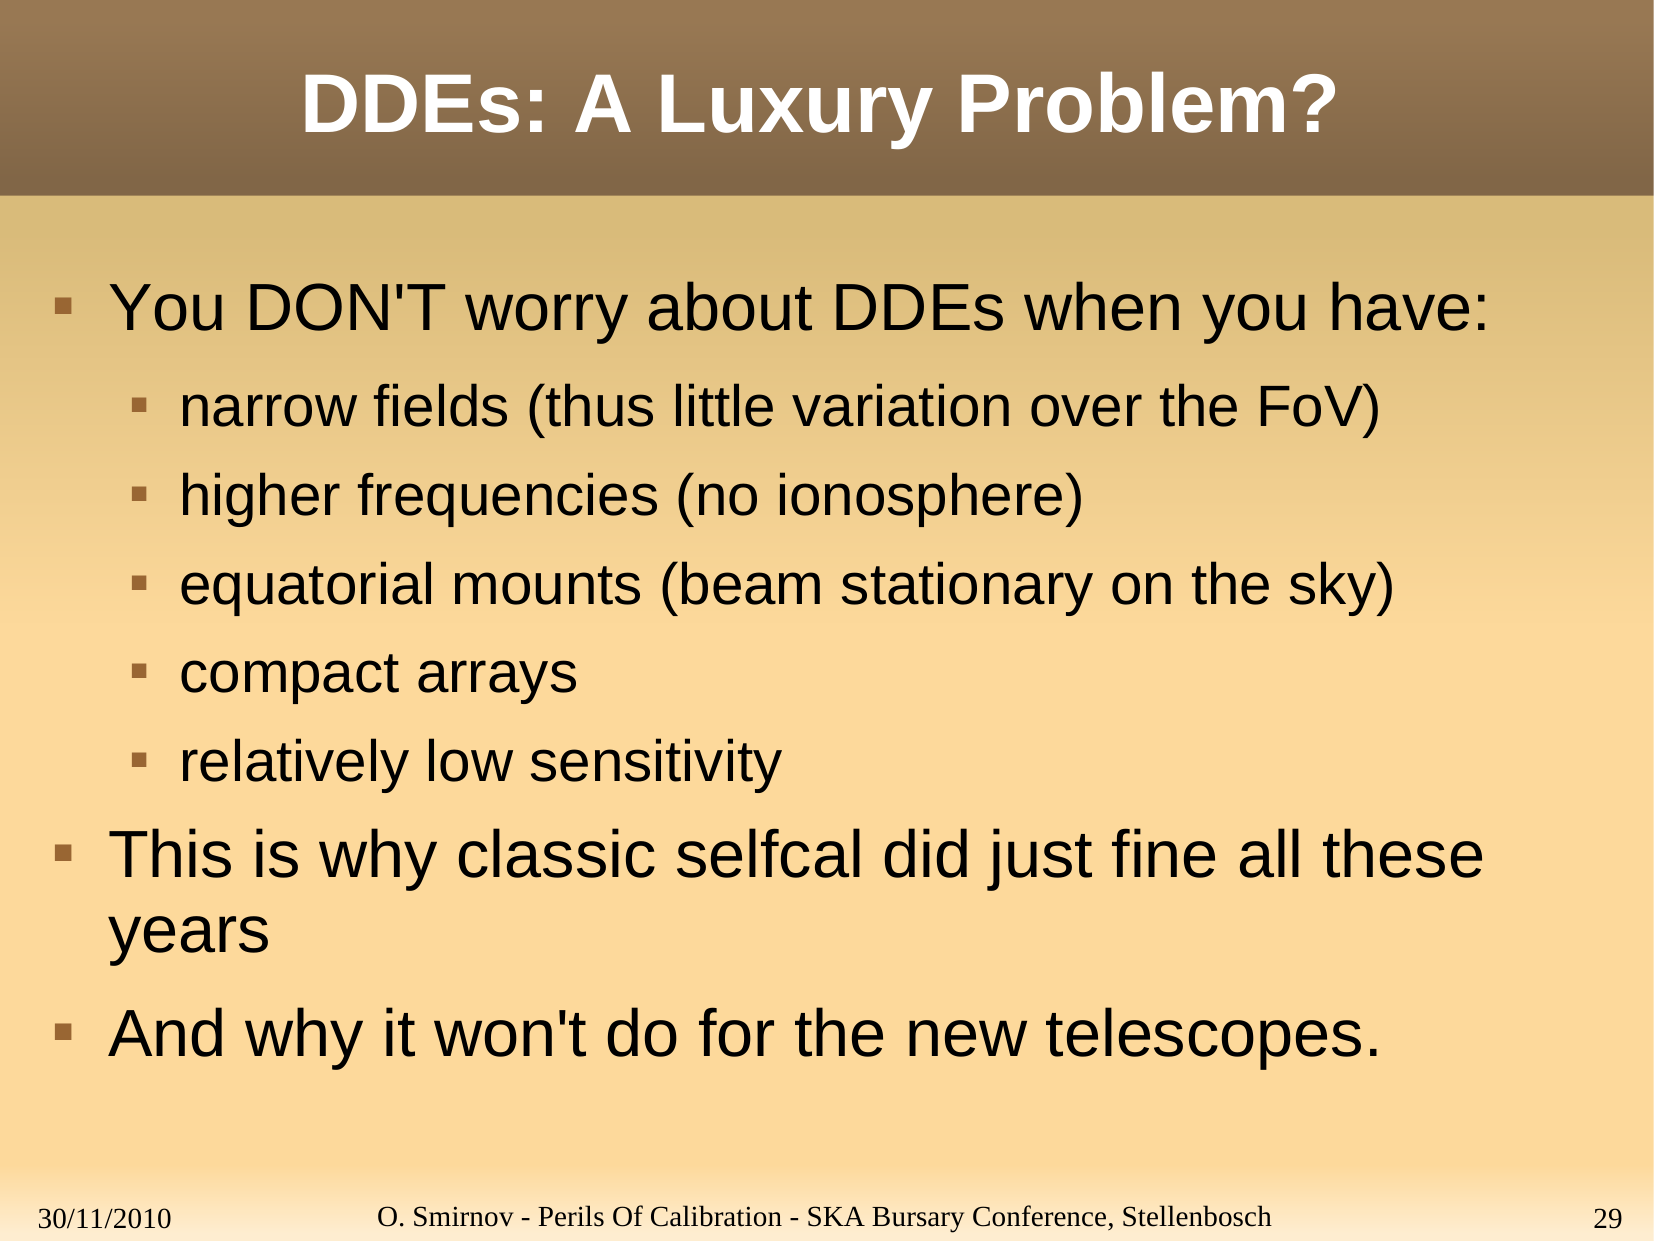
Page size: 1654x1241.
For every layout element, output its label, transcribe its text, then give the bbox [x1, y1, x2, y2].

list You DON'T worry about DDEs when you have: narrow fields (thus little variation over the FoV) higher frequencies (no ionosphere) equatorial mounts (beam stationary on the sky) compact arrays relatively low sensitivity This is why classic selfcal did just fine all these years And why it won't do for the new telescopes. [37, 269, 1526, 1176]
picture [0, 0, 1654, 1241]
title DDEs: A Luxury Problem? [76, 0, 1565, 208]
